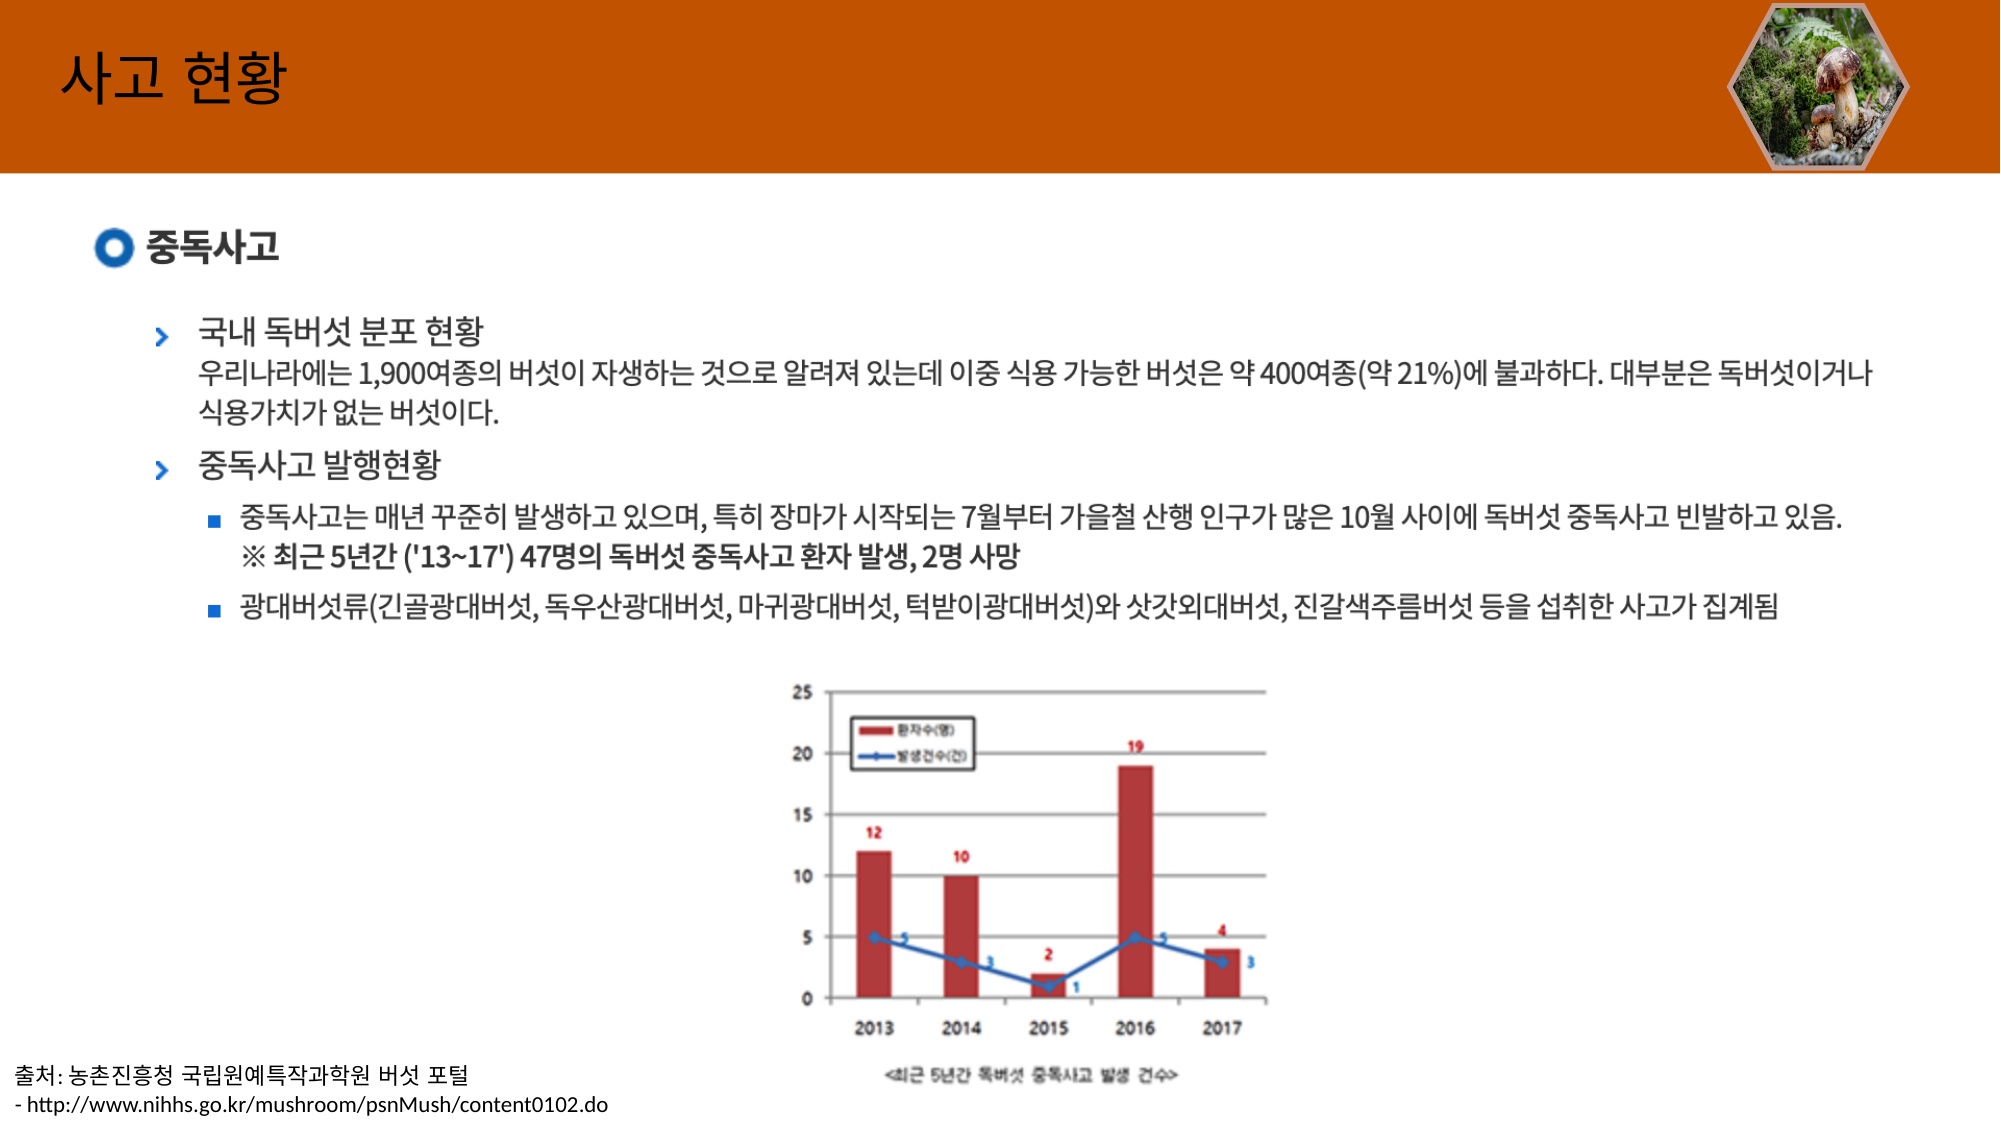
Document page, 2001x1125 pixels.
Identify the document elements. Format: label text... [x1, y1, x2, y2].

text_box 사고 현황 [44, 35, 1063, 121]
text_box [0, 0, 2000, 174]
text_box 출처: 농촌진흥청 국립원예특작과학원 버섯 포털 - http://www.nihhs.go.kr/mushroom/psnMush/content0102.do [0, 1054, 707, 1125]
picture [82, 213, 1918, 1120]
